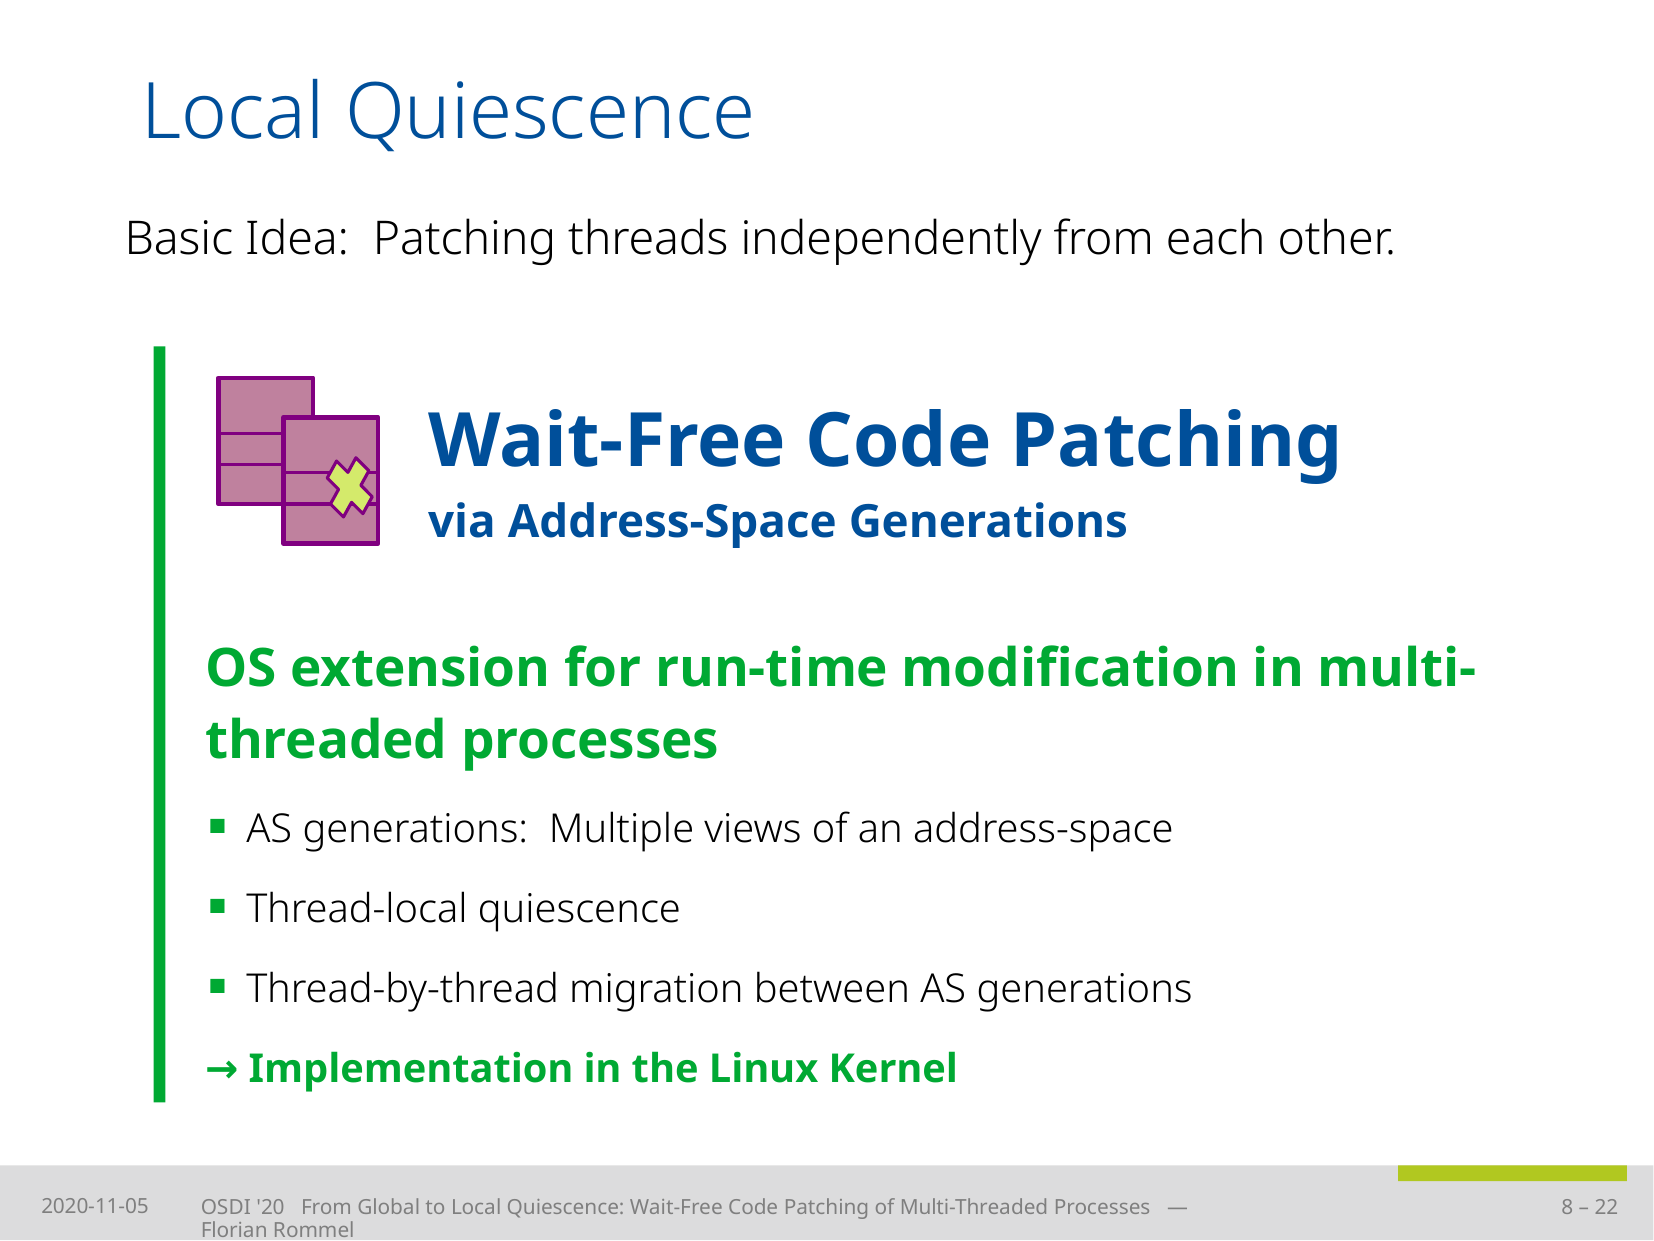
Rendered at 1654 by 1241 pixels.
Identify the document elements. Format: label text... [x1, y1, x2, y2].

list Basic Idea: Patching threads independently from each other. [57, 204, 1430, 308]
title Local Quiescence [141, 55, 1223, 134]
list OS extension for run-time modification in multi-threaded processes AS generations: Multiple views of an address-space Thread-local quiescence Thread-by-thread migration between AS generations → Implementation in the Linux Kernel [128, 629, 1619, 1095]
text_box [218, 377, 378, 544]
text_box [153, 1095, 166, 1103]
text_box Wait-Free Code Patching via Address-Space Generations [413, 379, 1536, 621]
text_box [153, 346, 166, 629]
